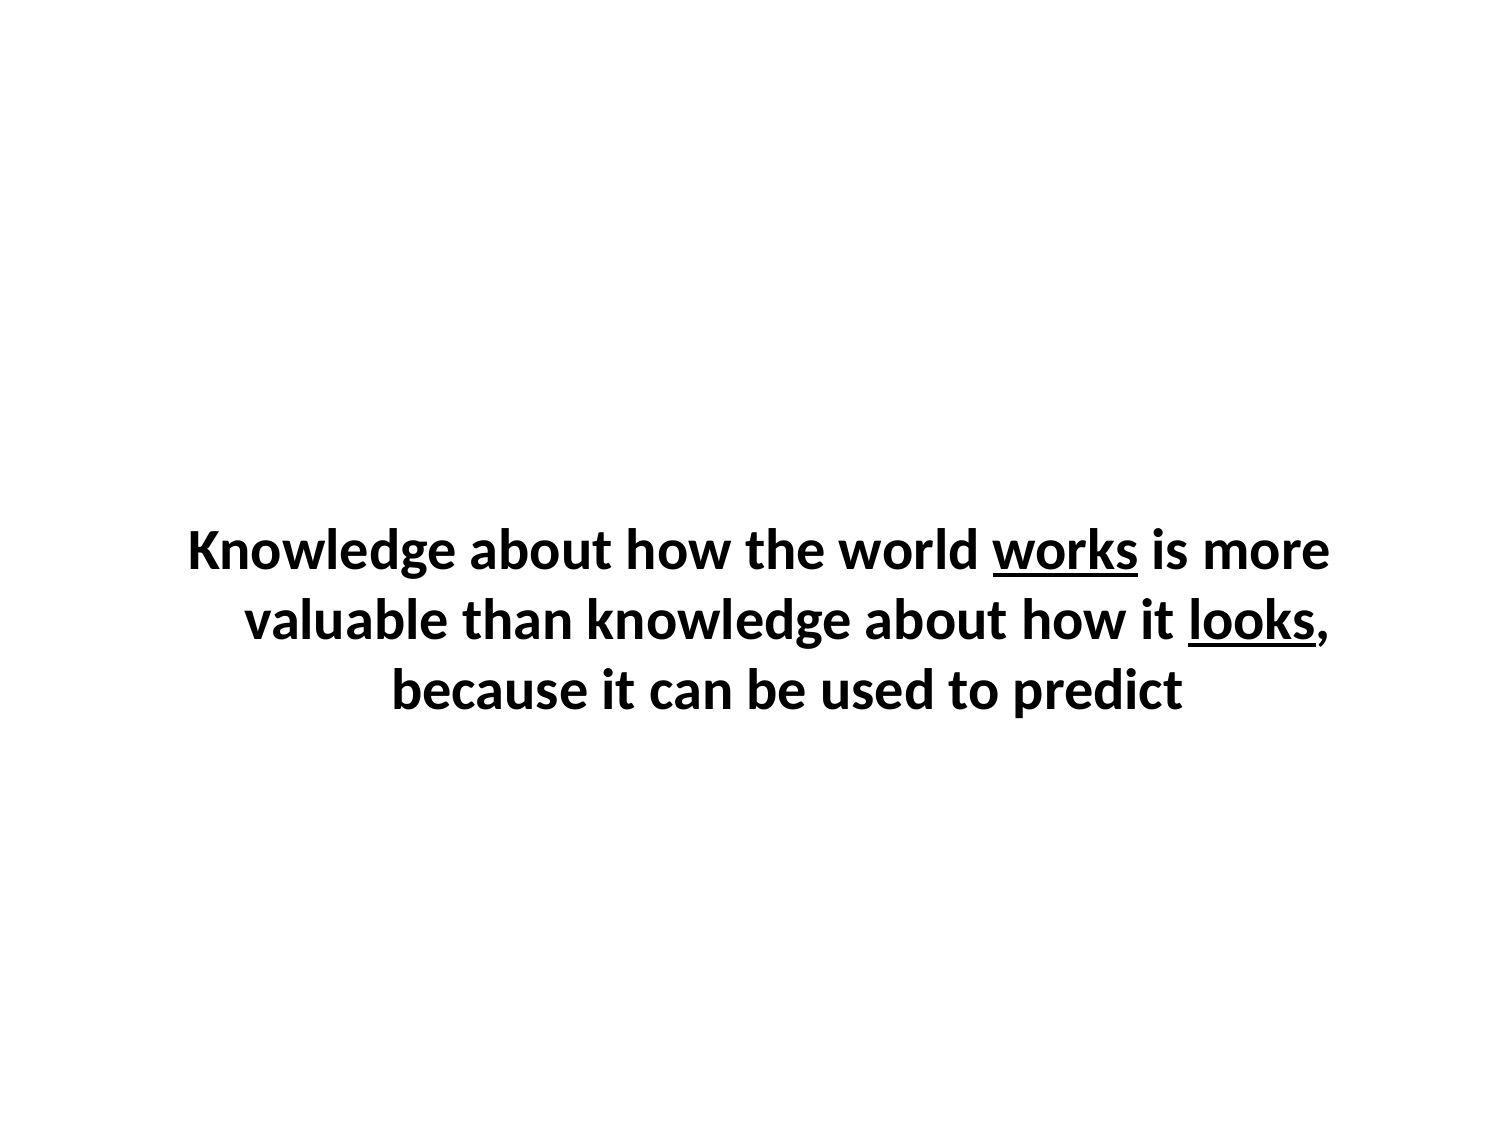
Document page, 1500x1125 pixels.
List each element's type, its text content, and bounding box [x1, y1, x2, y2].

list Knowledge about how the world works is more valuable than knowledge about how it looks, because it can be used to predict [93, 503, 1369, 856]
